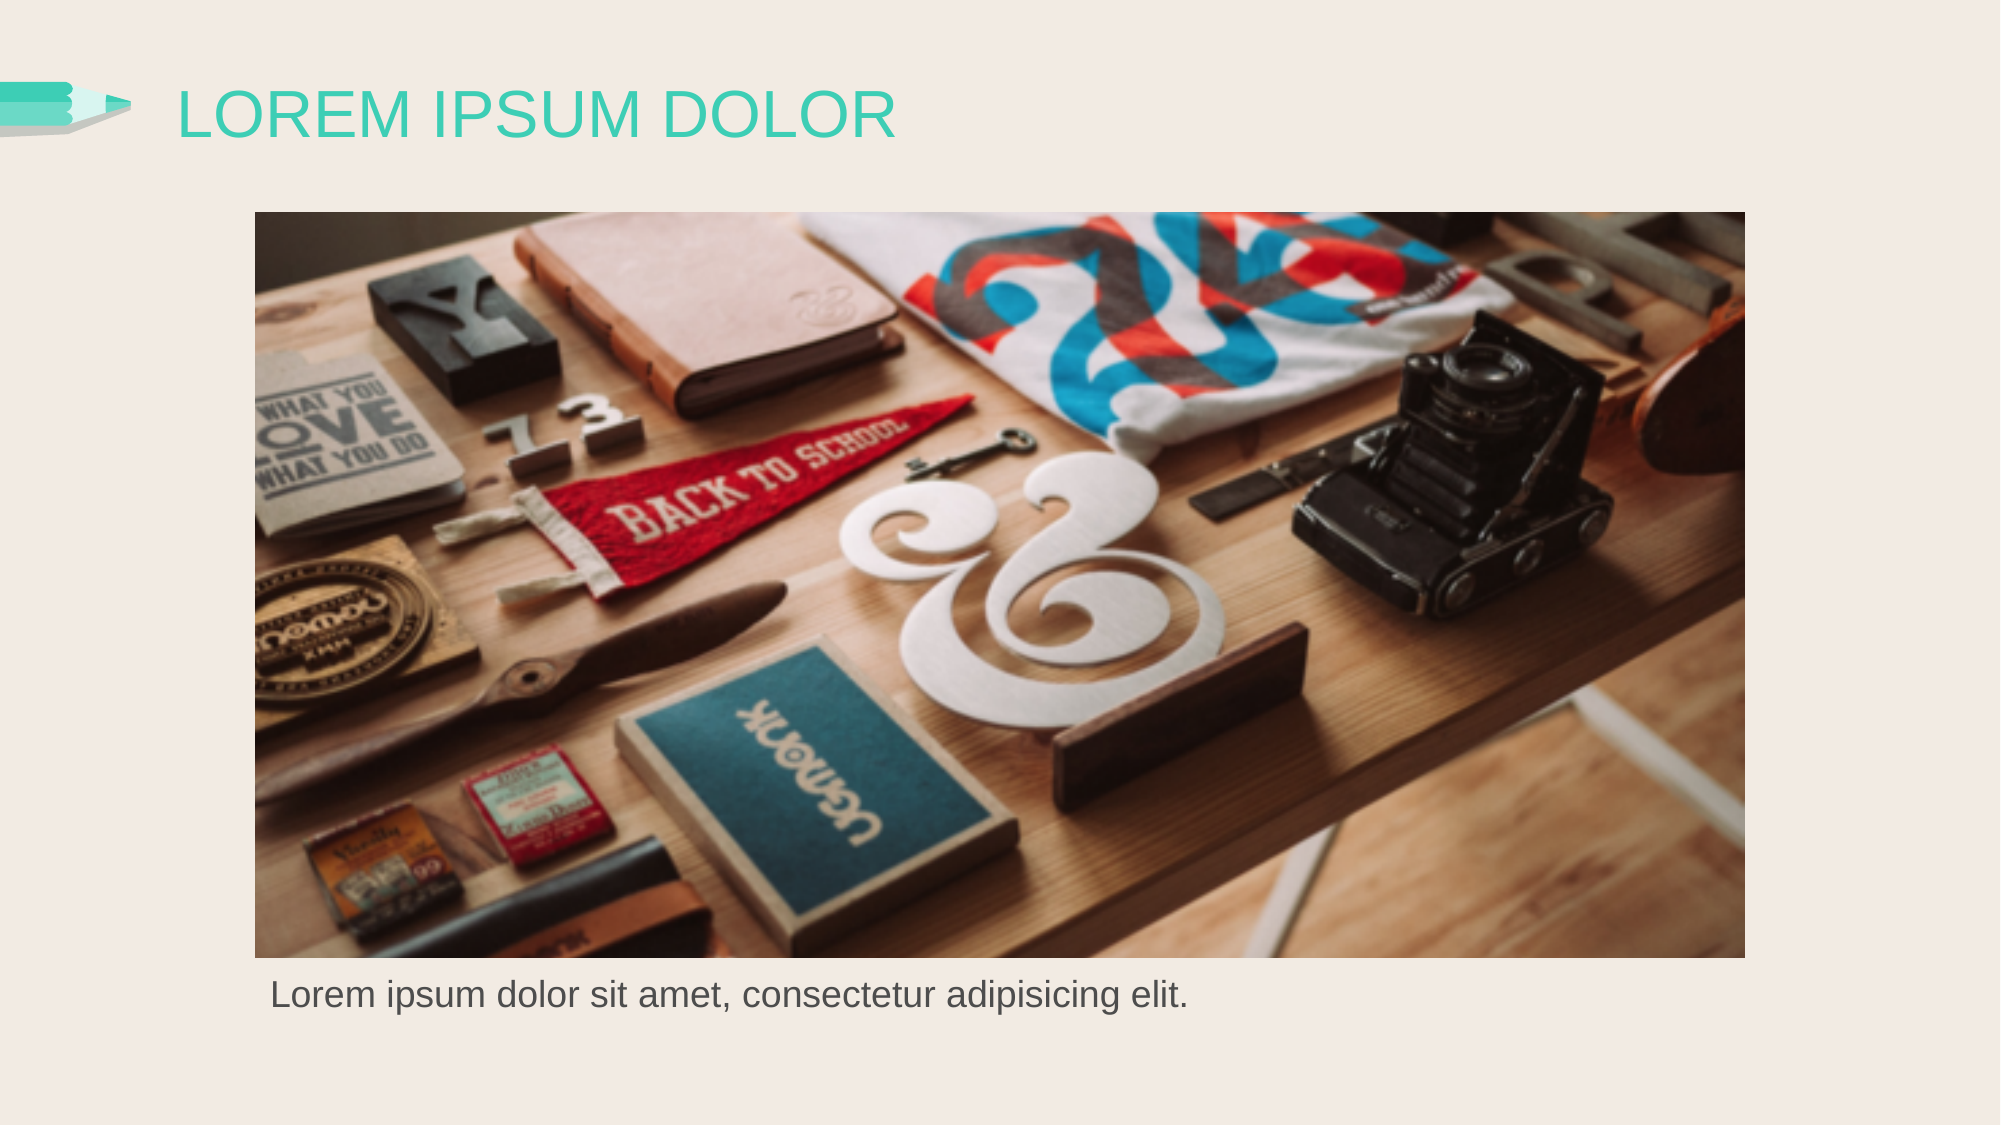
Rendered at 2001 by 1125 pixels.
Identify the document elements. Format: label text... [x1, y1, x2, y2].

text_box Lorem ipsum dolor sit amet, consectetur adipisicing elit. [254, 962, 1745, 1061]
text_box LOREM IPSUM DOLOR [161, 60, 1802, 160]
picture [0, 0, 2001, 1125]
